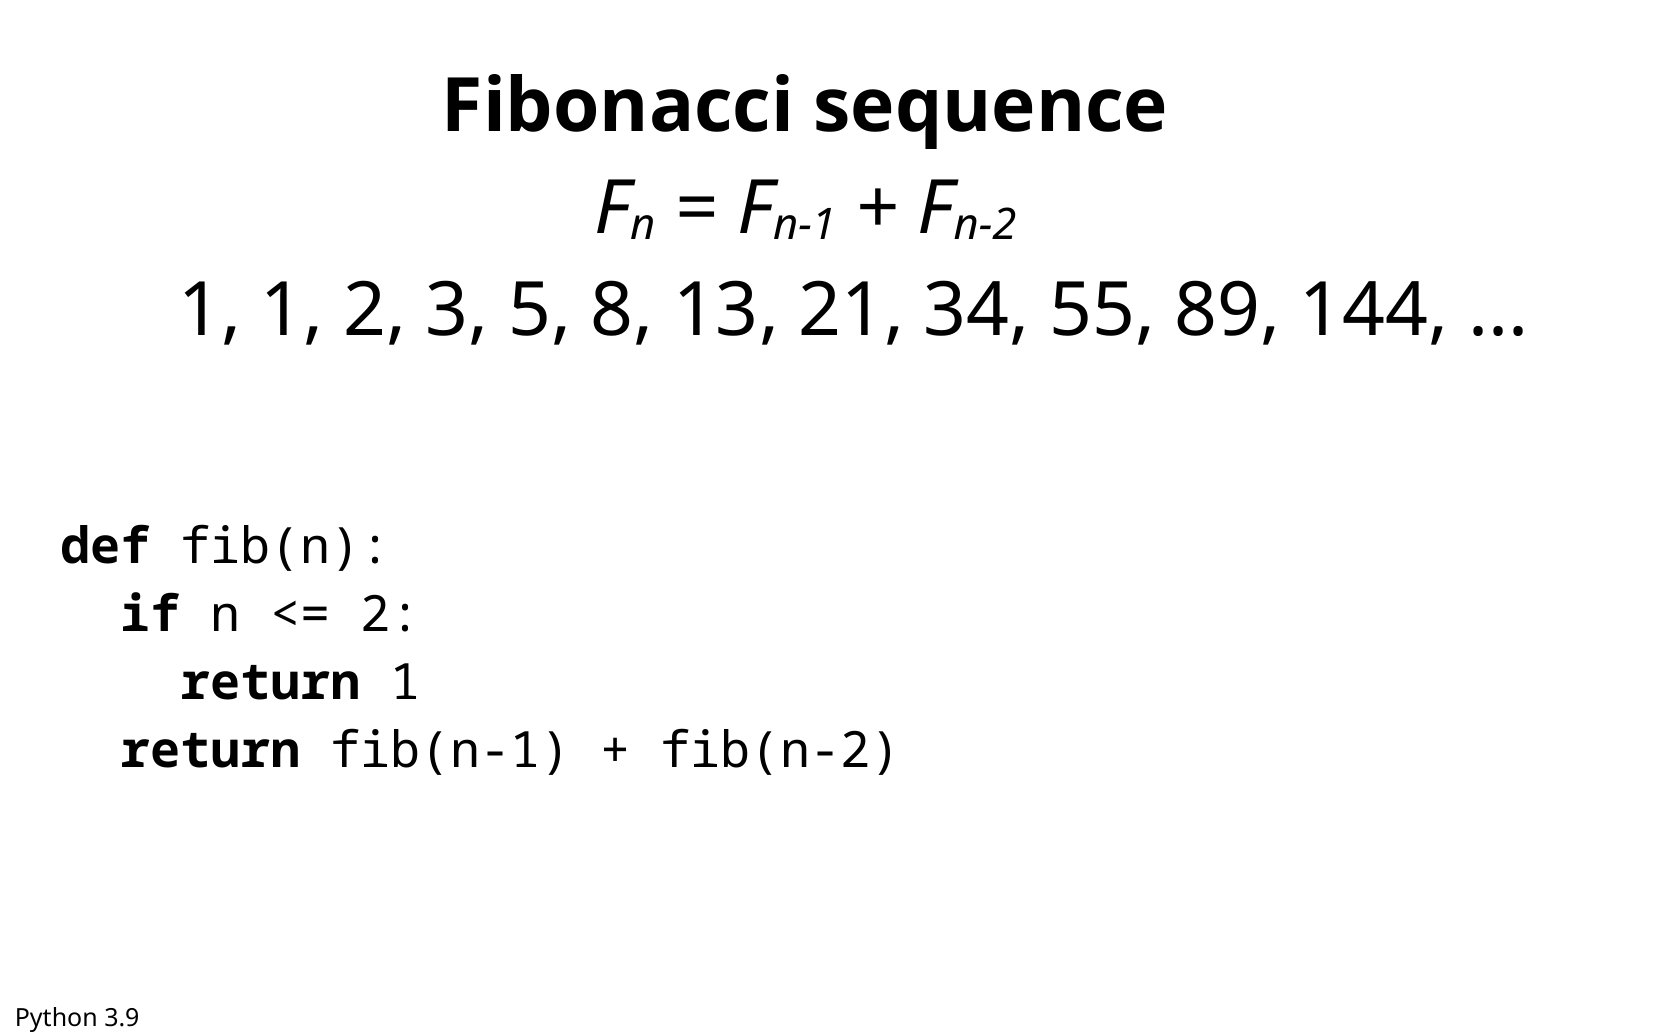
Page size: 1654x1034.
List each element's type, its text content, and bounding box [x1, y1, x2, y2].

text_box def fib(n): if n <= 2: return 1 return fib(n-1) + fib(n-2) [45, 502, 776, 718]
text_box Python 3.9 [0, 992, 713, 1034]
text_box Fibonacci sequence Fn = Fn-1 + Fn-2 1, 1, 2, 3, 5, 8, 13, 21, 34, 55, 89, 144, ... [66, 43, 1453, 294]
